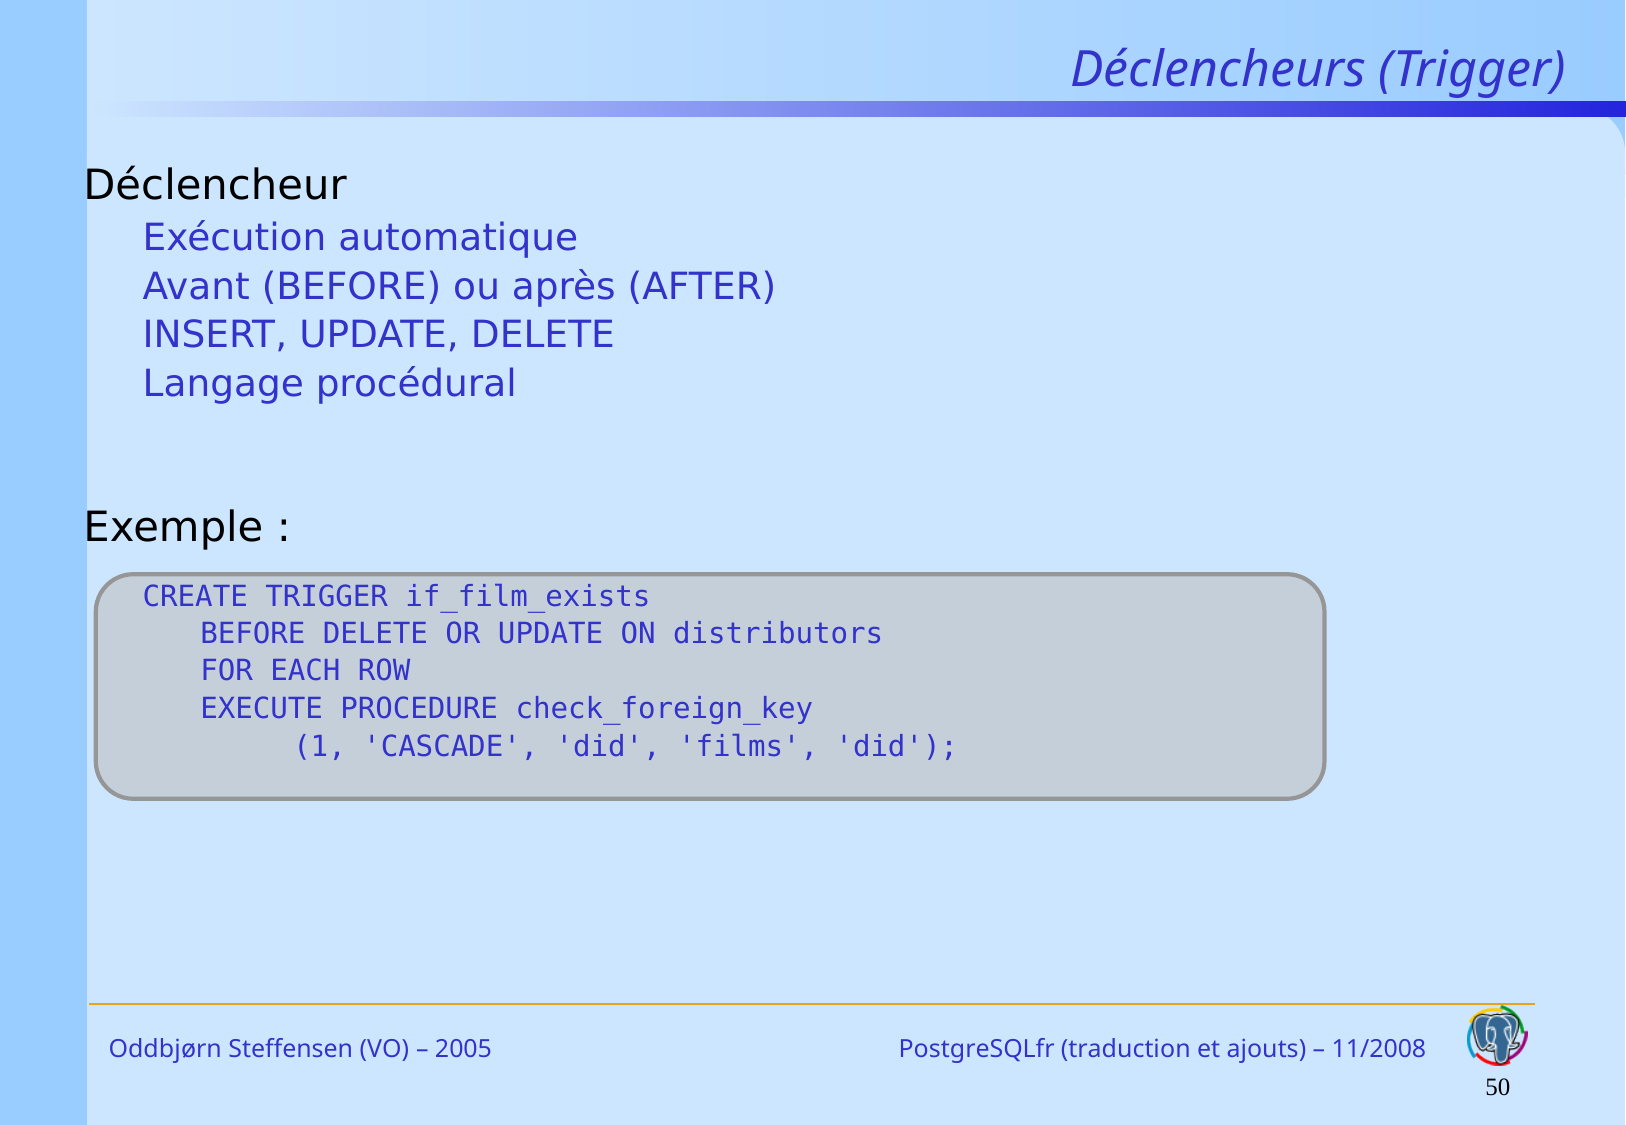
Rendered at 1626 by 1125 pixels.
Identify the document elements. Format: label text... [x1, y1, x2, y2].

list Déclencheur Exécution automatique Avant (BEFORE) ou après (AFTER) INSERT, UPDATE, DELETE Langage procédural Exemple : CREATE TRIGGER if_film_exists BEFORE DELETE OR UPDATE ON distributors FOR EACH ROW EXECUTE PROCEDURE check_foreign_key (1, 'CASCADE', 'did', 'films', 'did'); [83, 160, 1516, 966]
title Déclencheurs (Trigger) [172, 0, 1567, 134]
picture [1467, 1005, 1528, 1066]
